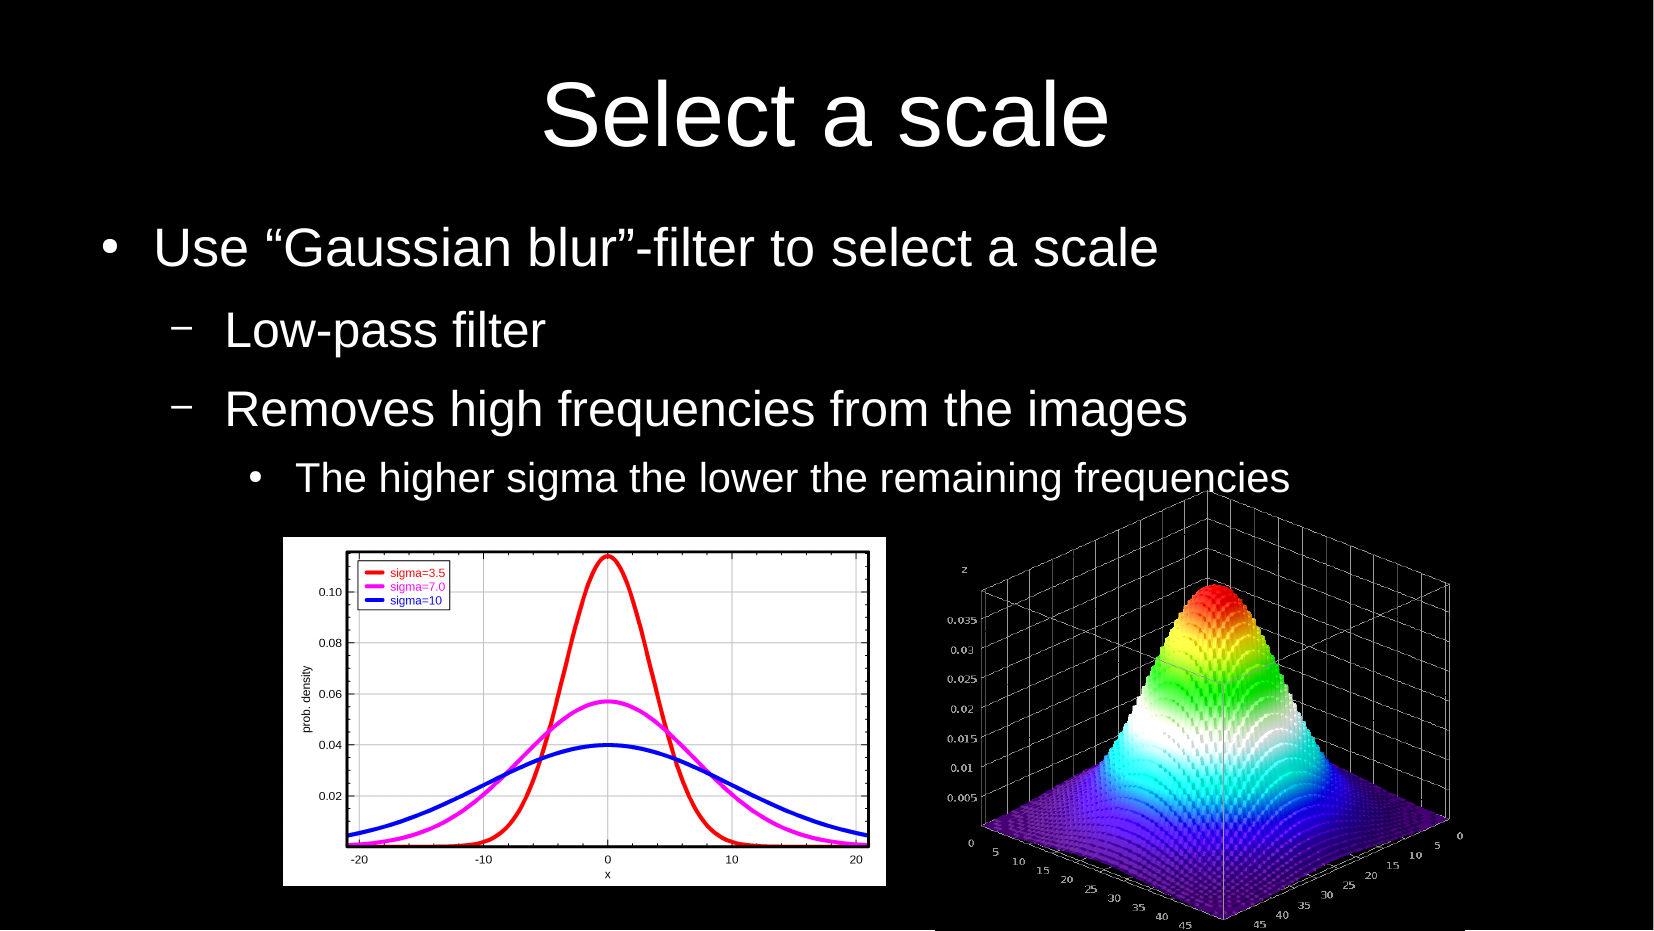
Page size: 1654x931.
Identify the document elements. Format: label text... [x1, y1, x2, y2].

title Select a scale [82, 37, 1571, 193]
picture [283, 537, 886, 887]
picture [935, 758, 1465, 931]
list Use “Gaussian blur”-filter to select a scale Low-pass filter Removes high frequencies from the images The higher sigma the lower the remaining frequencies [82, 217, 1571, 758]
